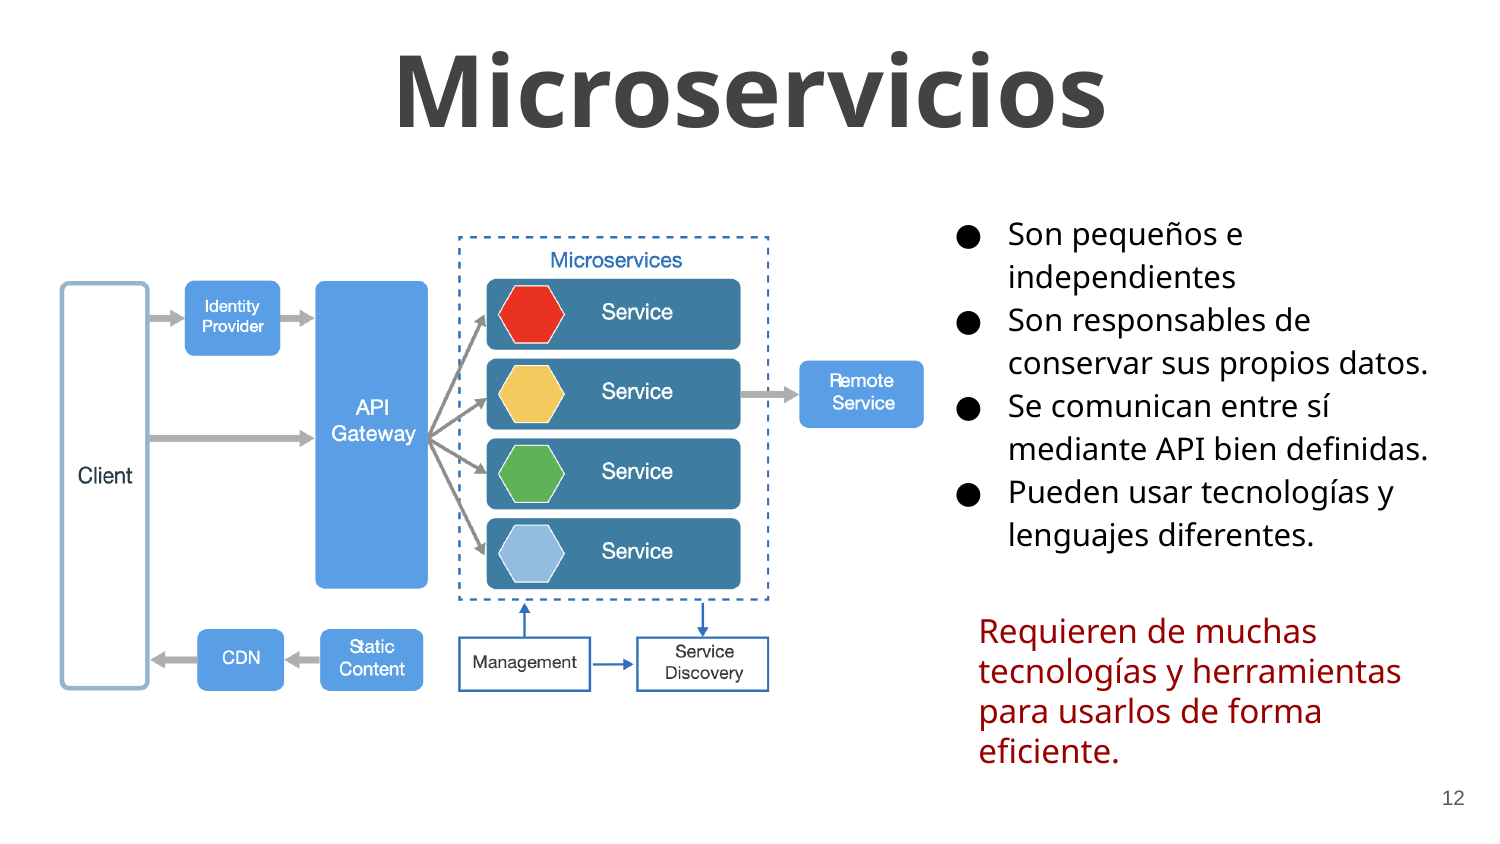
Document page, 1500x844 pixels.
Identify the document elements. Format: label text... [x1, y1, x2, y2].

text_box Microservicios [183, 12, 1317, 157]
text_box Son pequeños e independientes Son responsables de conservar sus propios datos. Se comunican entre sí mediante API bien definidas. Pueden usar tecnologías y lenguajes diferentes. [917, 106, 1480, 589]
text_box Requieren de muchas tecnologías y herramientas para usarlos de forma eficiente. [963, 595, 1478, 787]
picture [46, 201, 937, 707]
slide_number <number> [1389, 764, 1480, 830]
